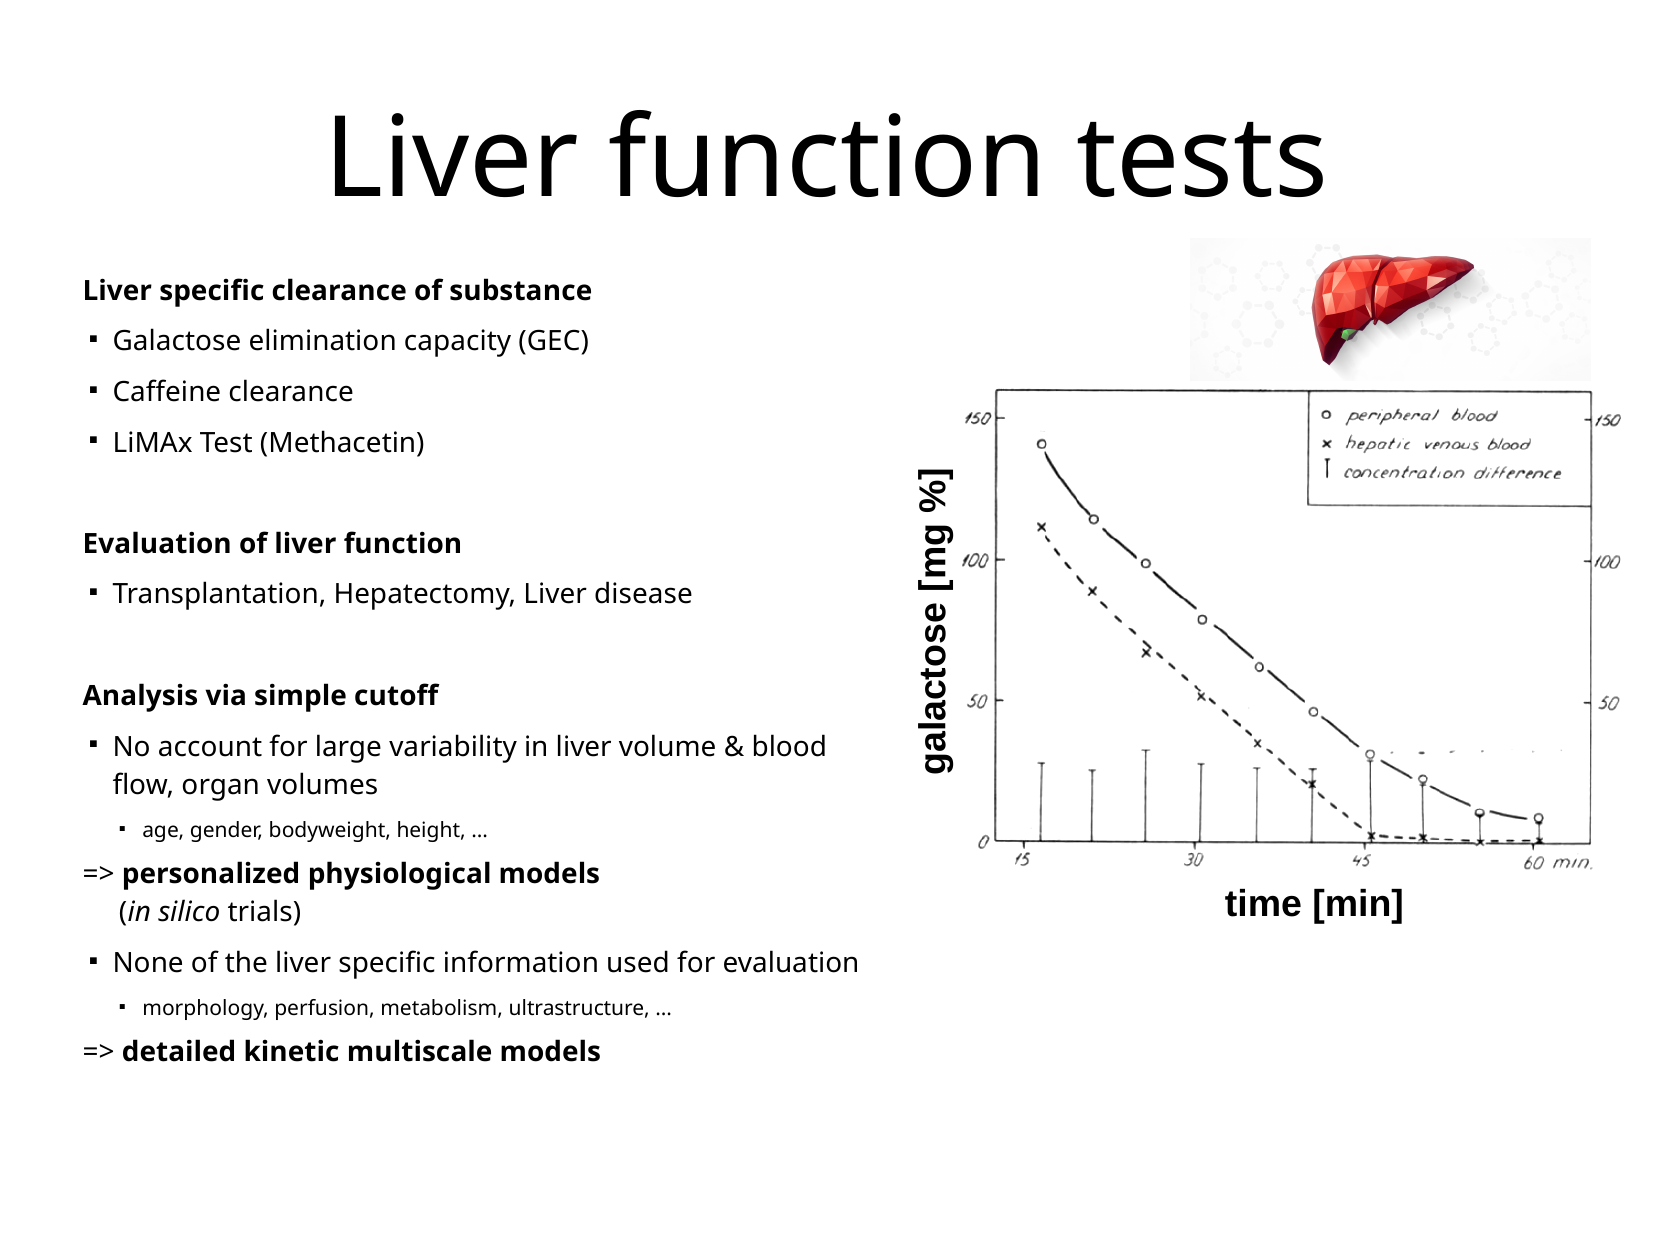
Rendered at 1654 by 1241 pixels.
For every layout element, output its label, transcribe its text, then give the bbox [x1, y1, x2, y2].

picture [955, 388, 1621, 870]
list Liver specific clearance of substance Galactose elimination capacity (GEC) Caffeine clearance LiMAx Test (Methacetin) Evaluation of liver function Transplantation, Hepatectomy, Liver disease Analysis via simple cutoff No account for large variability in liver volume & blood flow, organ volumes age, gender, bodyweight, height, … => personalized physiological models (in silico trials) None of the liver specific information used for evaluation morphology, perfusion, metabolism, ultrastructure, … => detailed kinetic multiscale models [82, 270, 871, 1081]
text_box galactose [mg %] [893, 445, 950, 783]
text_box time [min] [1210, 871, 1419, 929]
title Liver function tests [82, 49, 1571, 257]
picture [1190, 238, 1591, 381]
